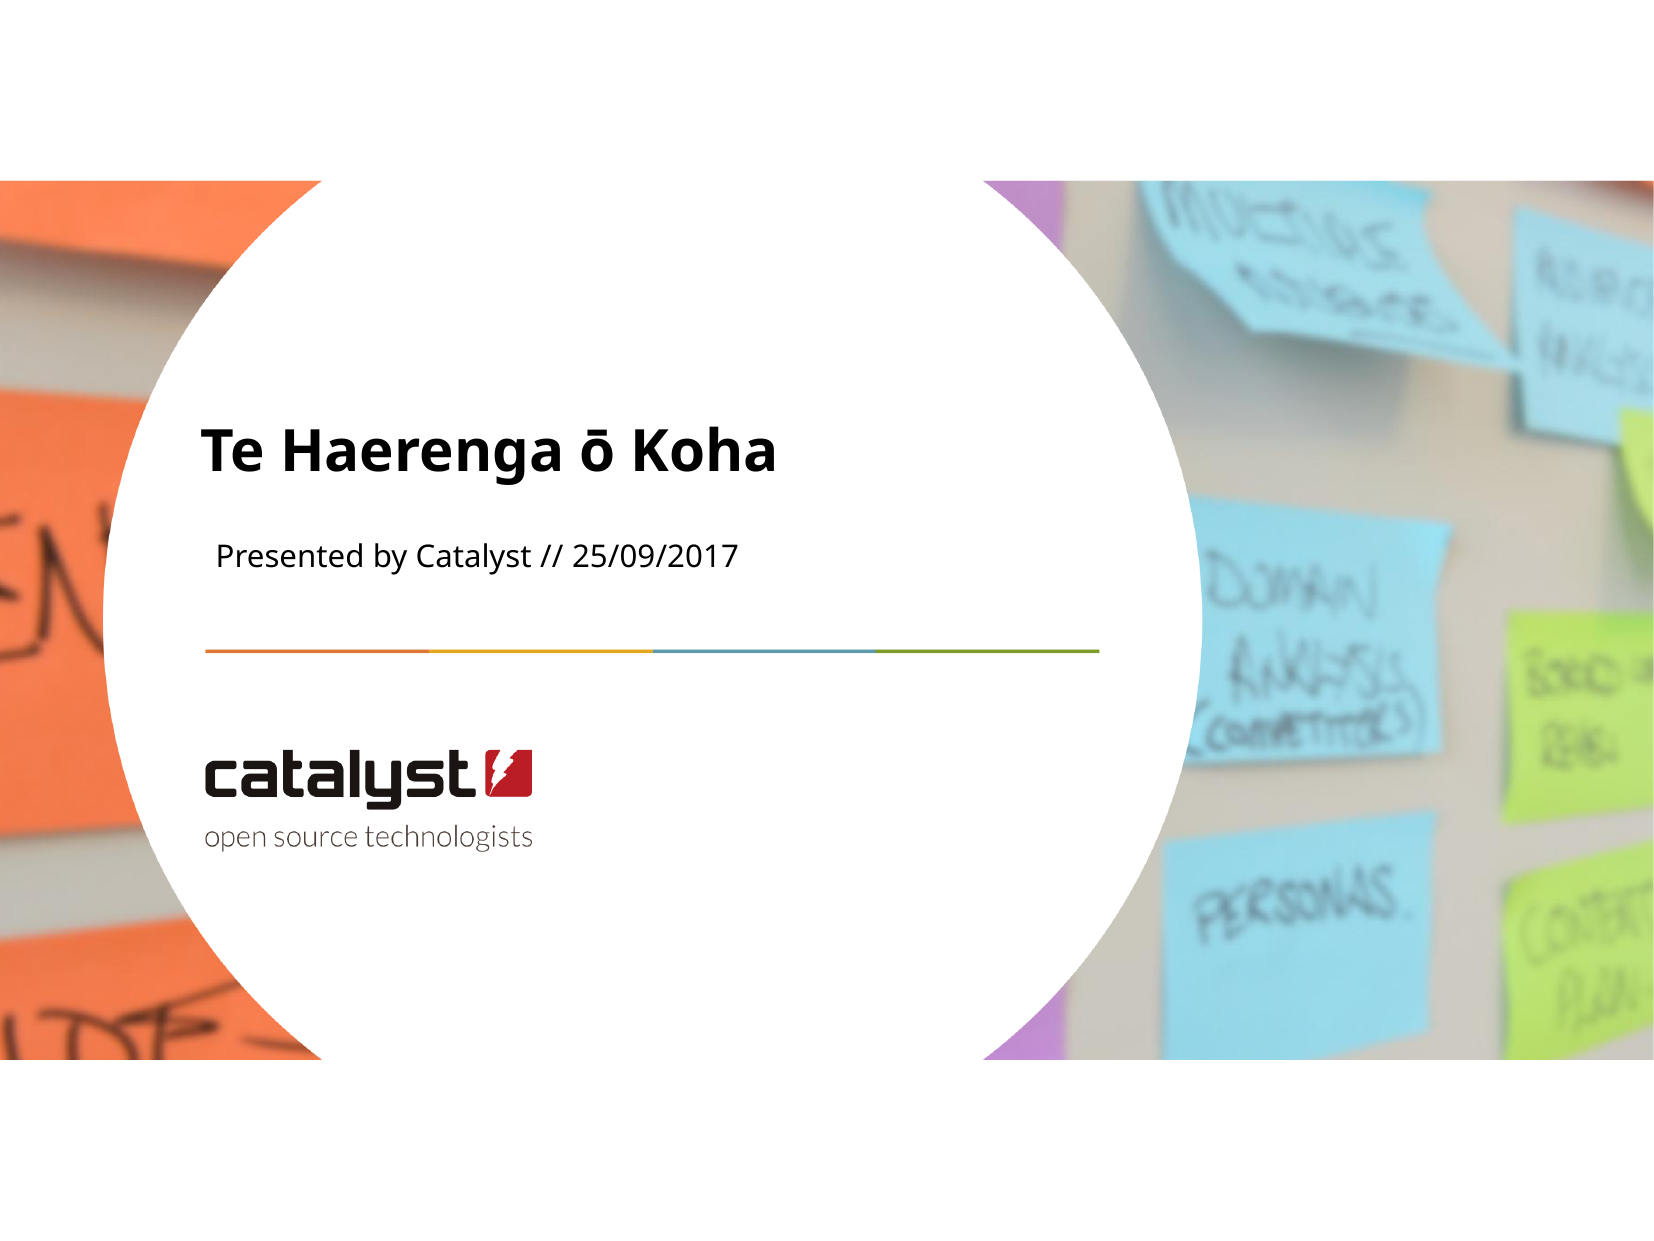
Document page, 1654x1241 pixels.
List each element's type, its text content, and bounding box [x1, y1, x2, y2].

picture [0, 70, 1654, 1170]
title Te Haerenga ō Koha [200, 330, 1075, 489]
text_box Presented by Catalyst // 25/09/2017 [200, 526, 1241, 579]
